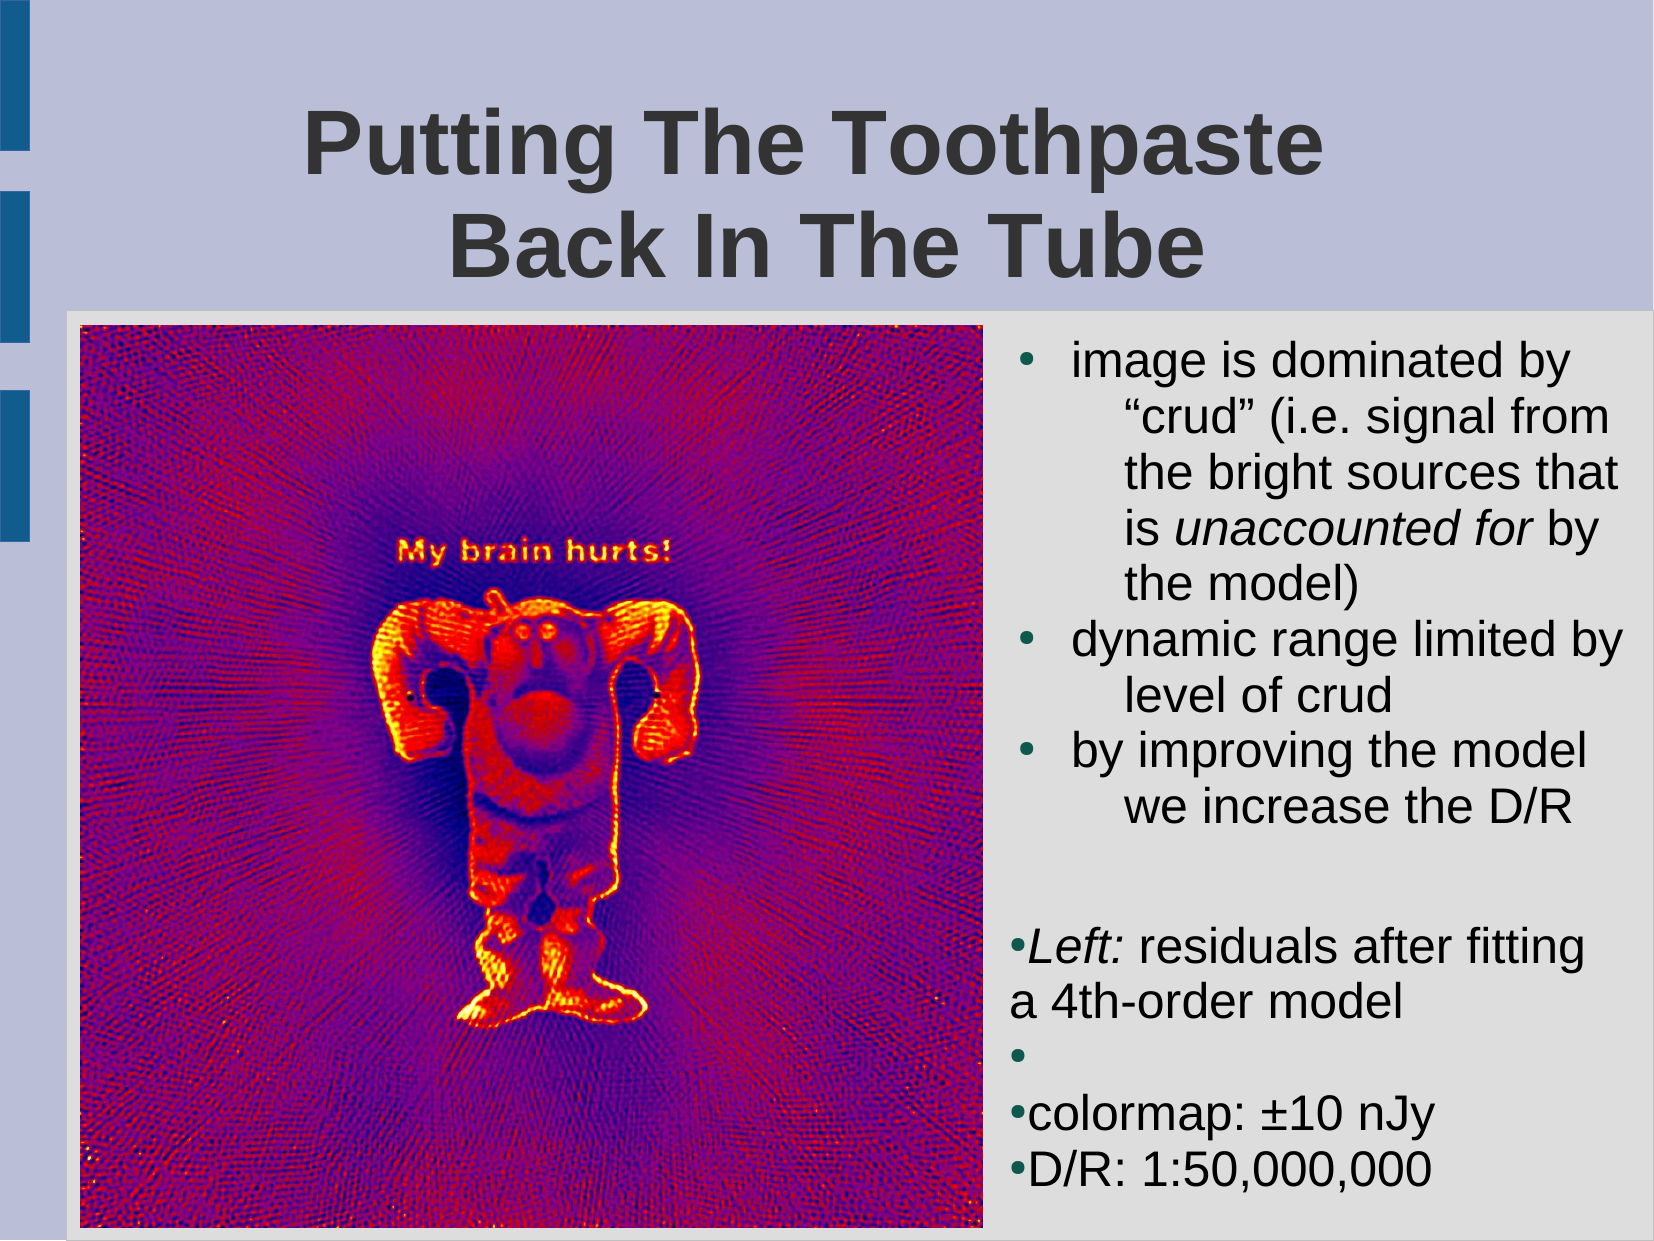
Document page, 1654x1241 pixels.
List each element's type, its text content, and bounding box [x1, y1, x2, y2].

picture [80, 325, 983, 1228]
list Left: residuals after fitting a 4th-order model colormap: ±10 nJy D/R: 1:50,000,000 [1009, 918, 1600, 1211]
title Putting The Toothpaste Back In The Tube [121, 91, 1534, 299]
list image is dominated by “crud” (i.e. signal from the bright sources that is unaccounted for by the model) dynamic range limited by level of crud by improving the model we increase the D/R [982, 332, 1627, 835]
